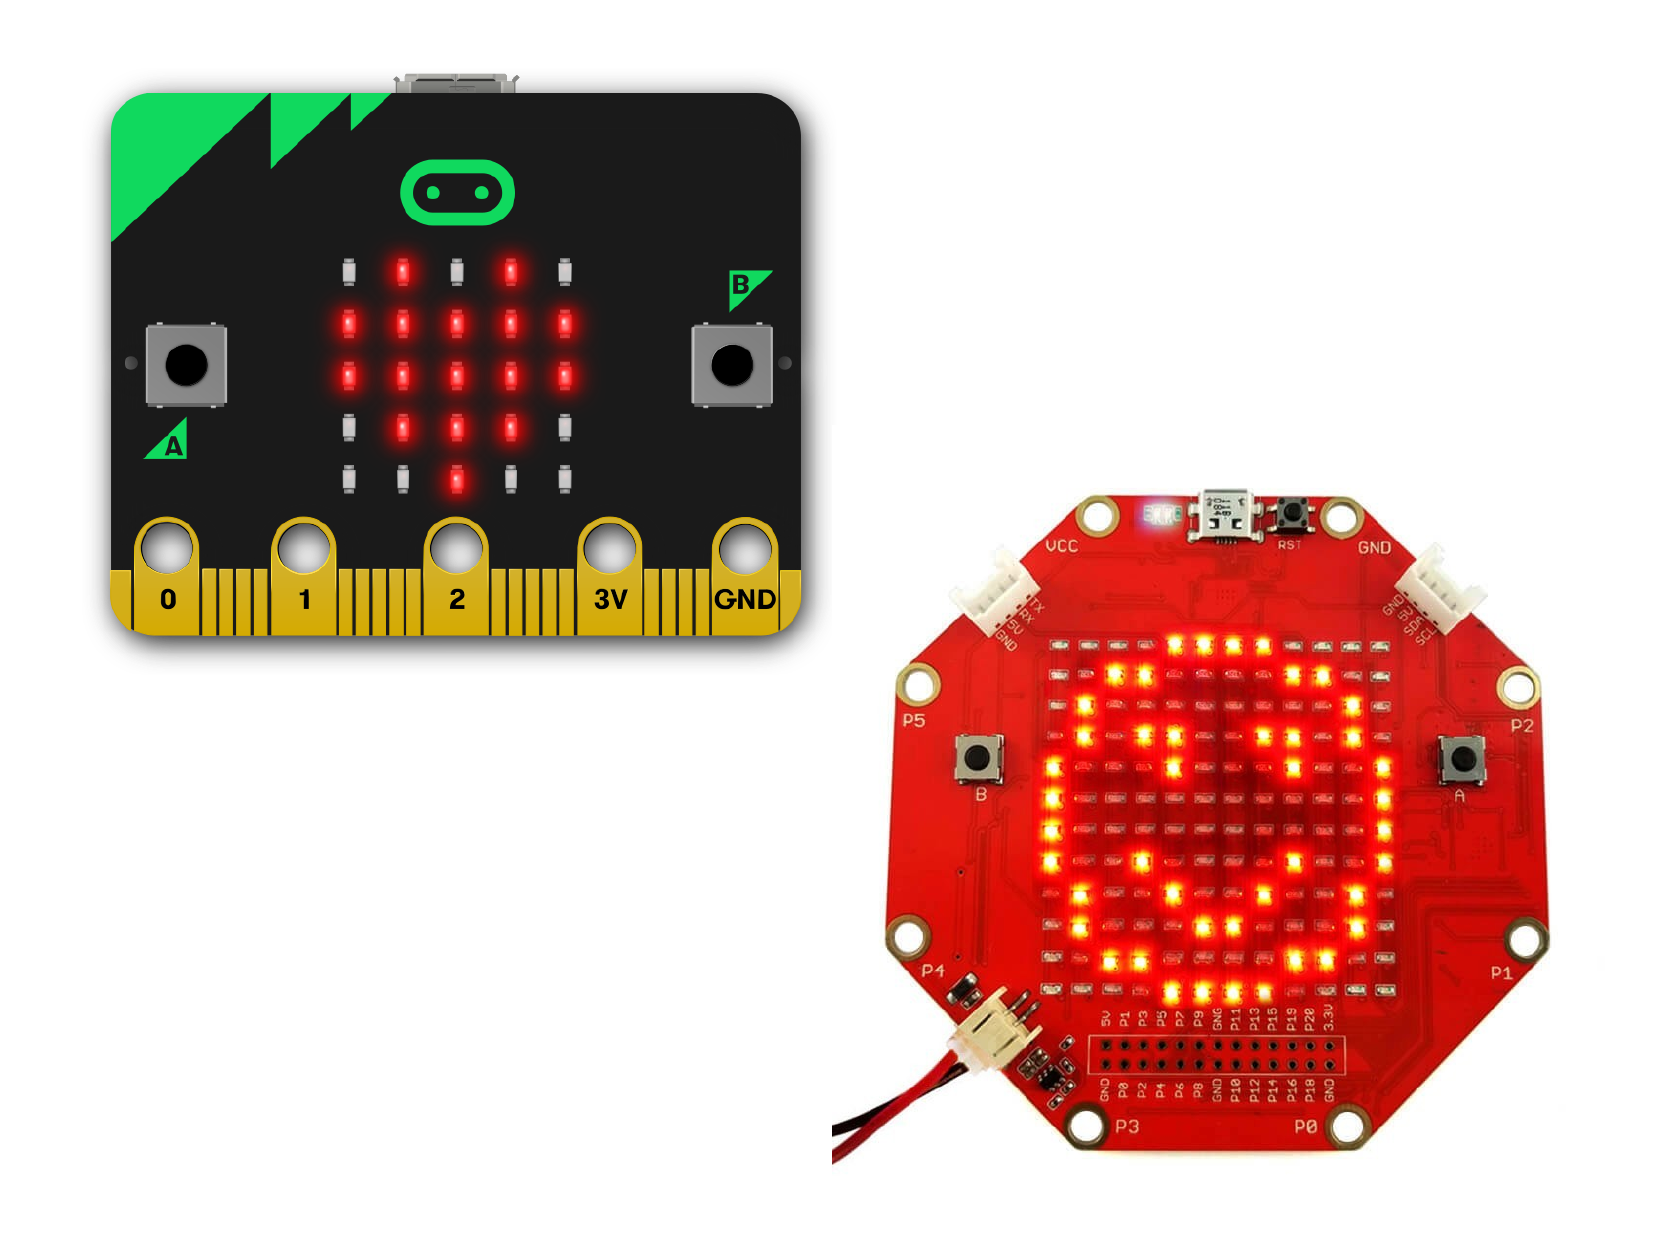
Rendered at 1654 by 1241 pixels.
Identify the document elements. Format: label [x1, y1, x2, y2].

picture [82, 68, 1612, 1205]
